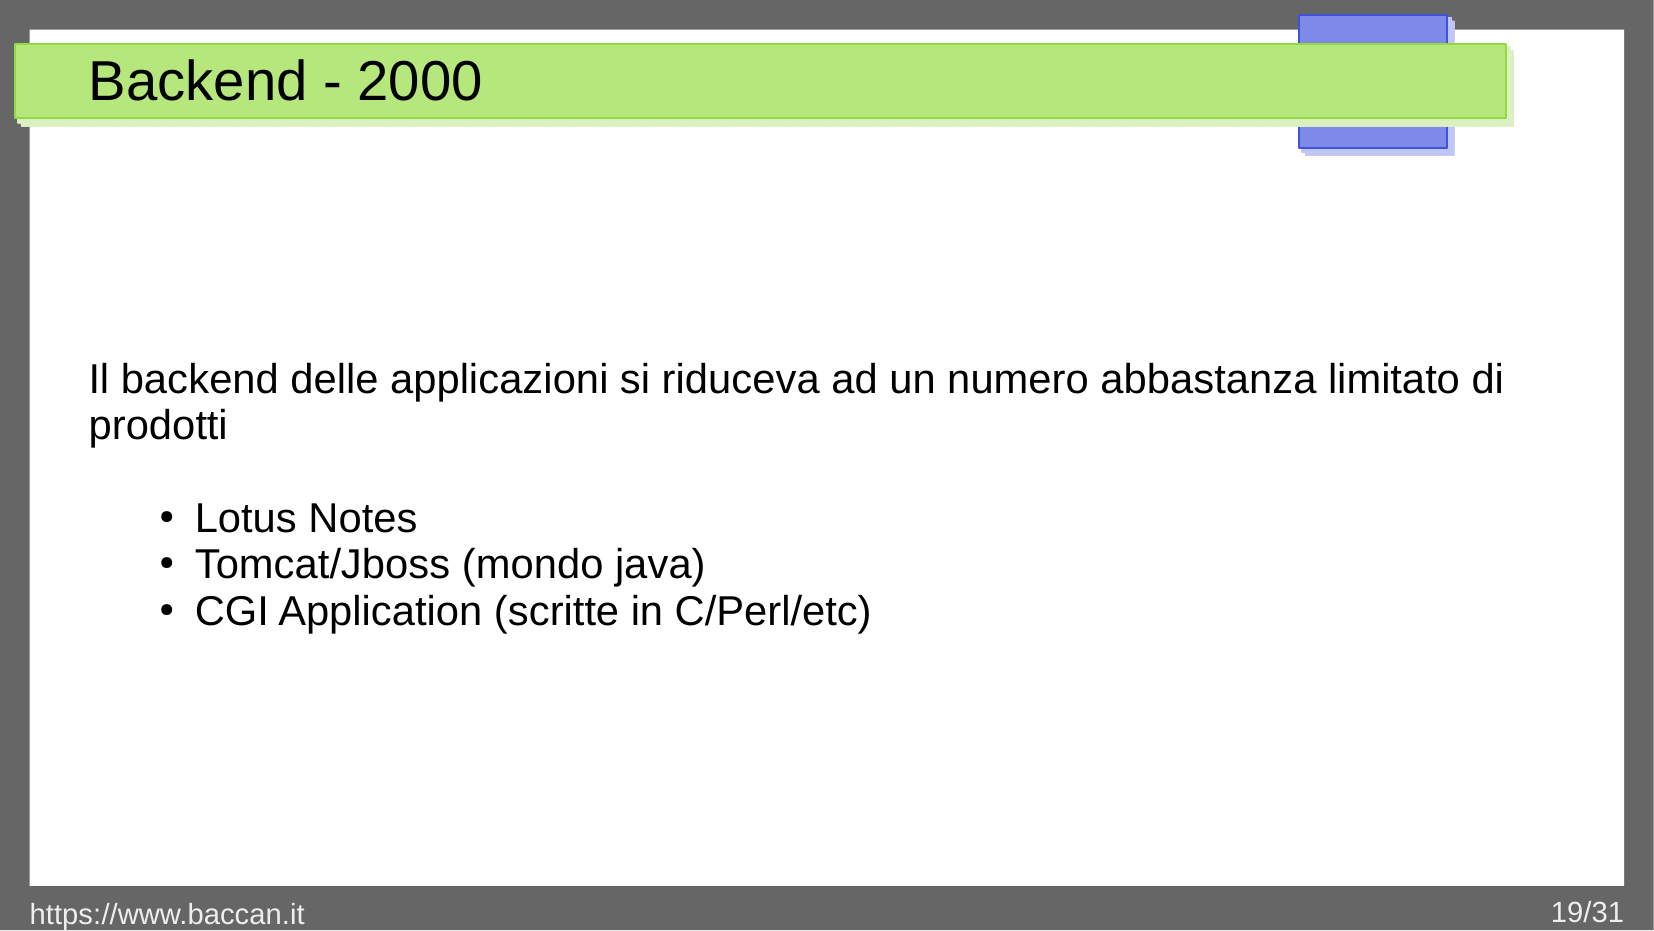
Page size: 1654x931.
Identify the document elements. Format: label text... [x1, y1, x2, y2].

title Backend - 2000 [88, 44, 1506, 119]
text_box Il backend delle applicazioni si riduceva ad un numero abbastanza limitato di prodotti Lotus Notes Tomcat/Jboss (mondo java) CGI Application (scritte in C/Perl/etc) [88, 169, 1565, 821]
